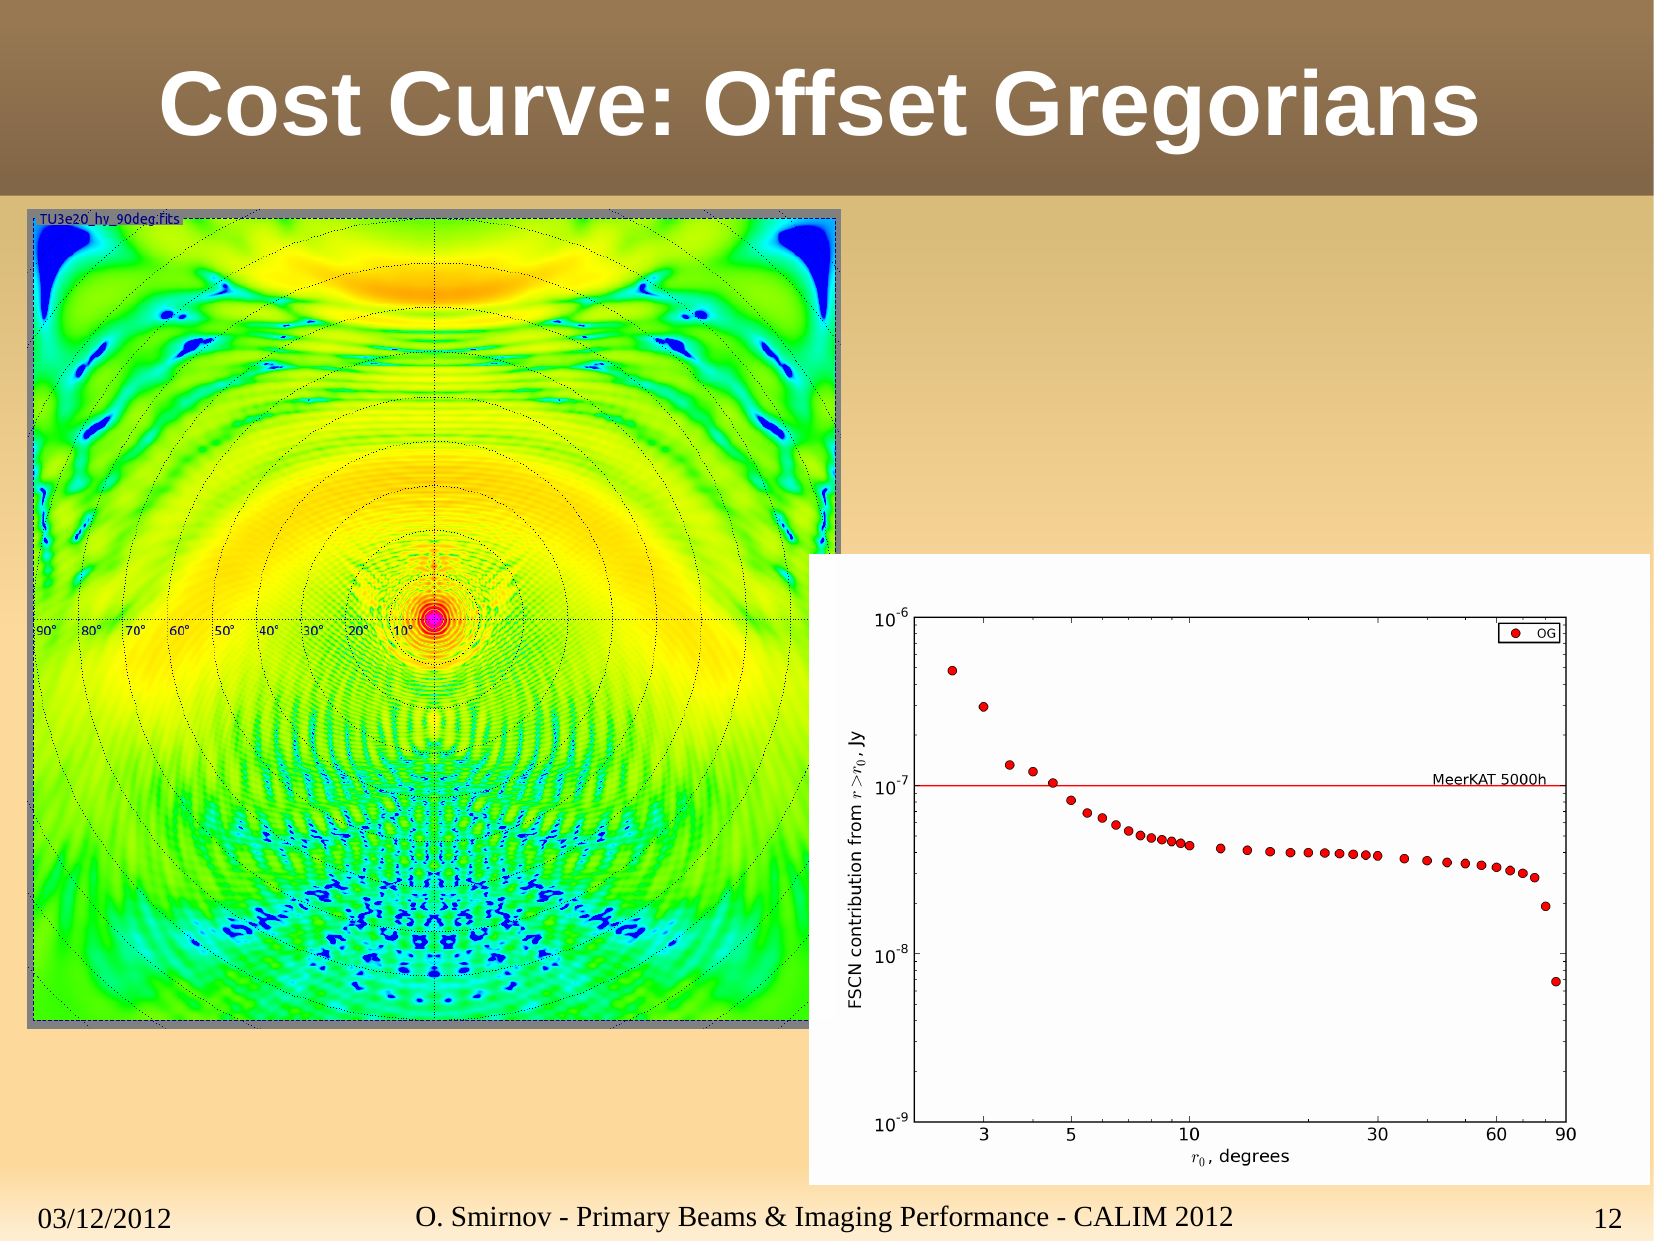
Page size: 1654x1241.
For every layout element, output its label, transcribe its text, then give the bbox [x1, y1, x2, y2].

title Cost Curve: Offset Gregorians [76, 0, 1565, 208]
picture [0, 0, 1654, 1241]
